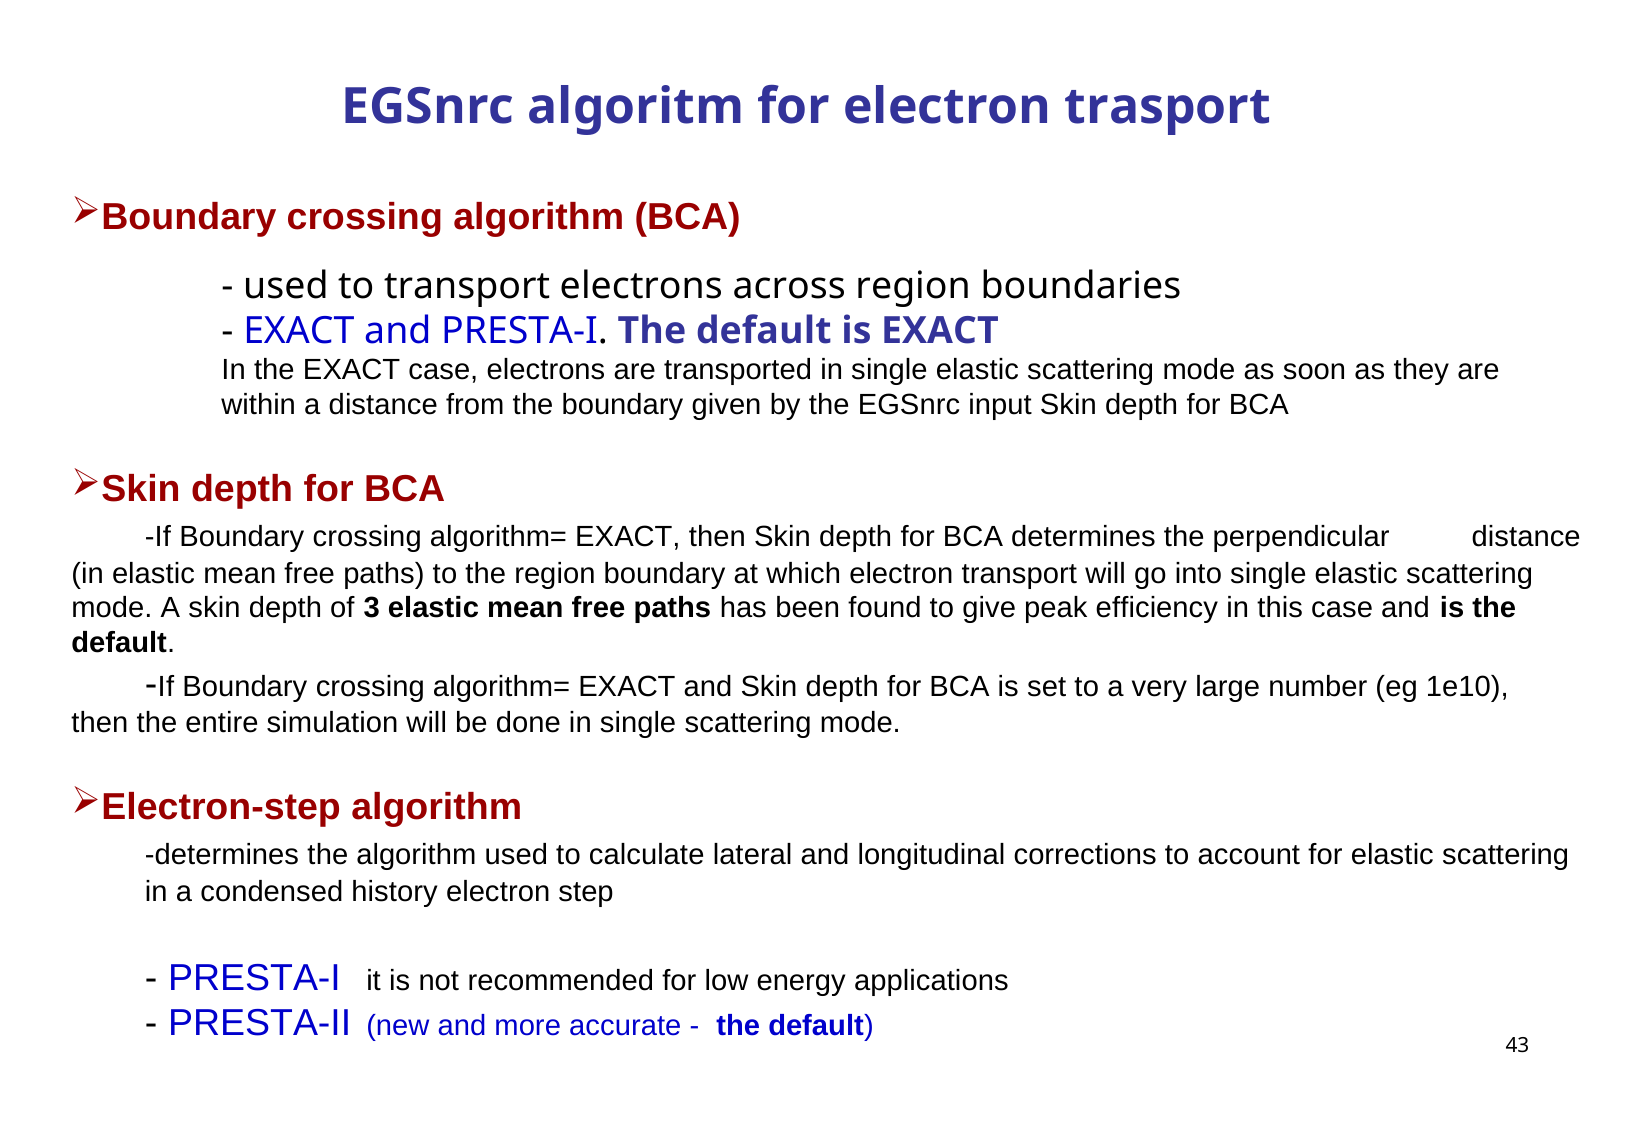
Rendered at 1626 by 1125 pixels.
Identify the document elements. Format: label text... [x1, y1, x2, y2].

text_box EGSnrc algoritm for electron trasport [56, 66, 1557, 142]
text_box Skin depth for BCA -If Boundary crossing algorithm= EXACT, then Skin depth for BCA determines the perpendicular distance (in elastic mean free paths) to the region boundary at which electron transport will go into single elastic scattering mode. A skin depth of 3 elastic mean free paths has been found to give peak efficiency in this case and is the default. -If Boundary crossing algorithm= EXACT and Skin depth for BCA is set to a very large number (eg 1e10), then the entire simulation will be done in single scattering mode. [56, 456, 1605, 747]
text_box Electron-step algorithm -determines the algorithm used to calculate lateral and longitudinal corrections to account for elastic scattering in a condensed history electron step - PRESTA-I it is not recommended for low energy applications - PRESTA-II (new and more accurate - the default) [56, 774, 1605, 1051]
text_box Boundary crossing algorithm (BCA) - used to transport electrons across region boundaries - EXACT and PRESTA-I. The default is EXACT In the EXACT case, electrons are transported in single elastic scattering mode as soon as they are within a distance from the boundary given by the EGSnrc input Skin depth for BCA [56, 184, 1581, 429]
